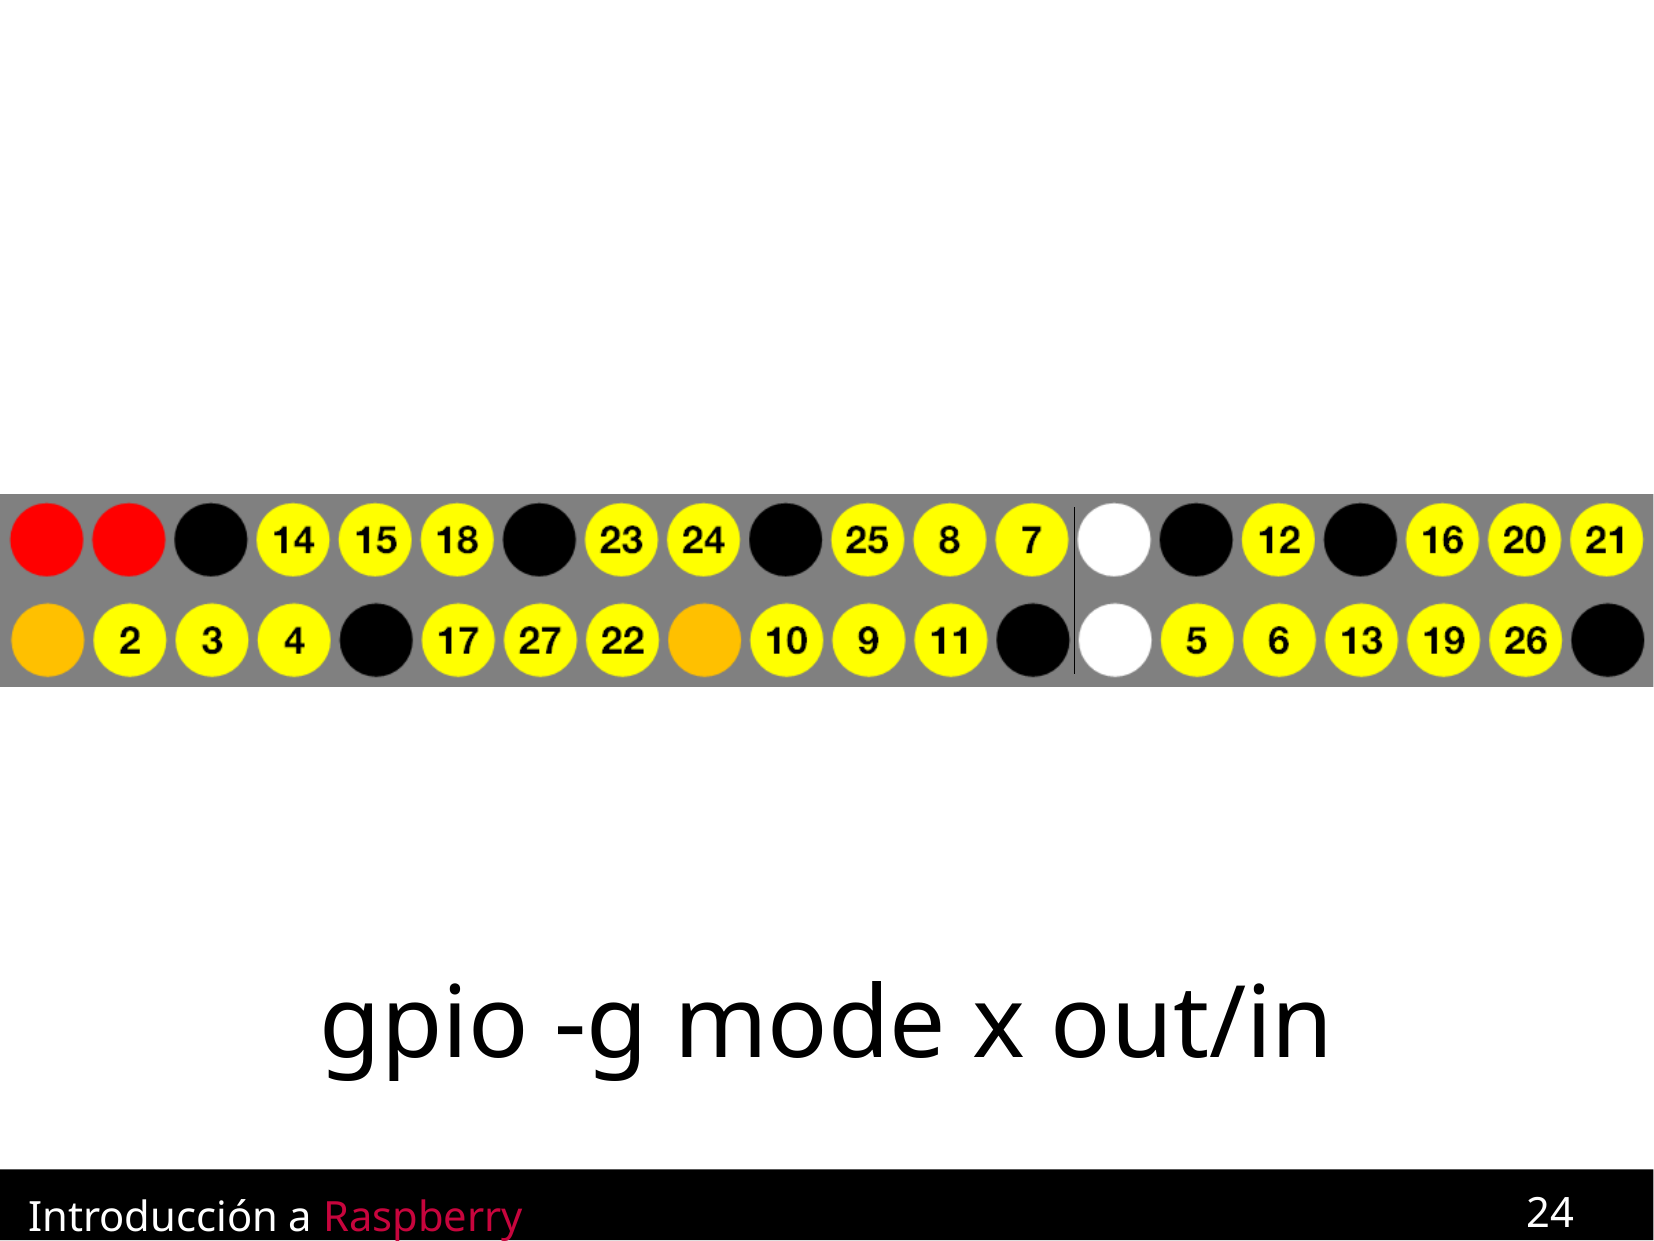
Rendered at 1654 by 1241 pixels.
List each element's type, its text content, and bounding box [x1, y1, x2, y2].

text_box Introducción a Raspberry Pi [13, 1179, 556, 1241]
text_box [0, 0, 1654, 494]
text_box [0, 687, 1654, 1241]
text_box <number> [1521, 1175, 1654, 1241]
picture [0, 494, 1654, 687]
title gpio -g mode x out/in [82, 915, 1572, 1123]
